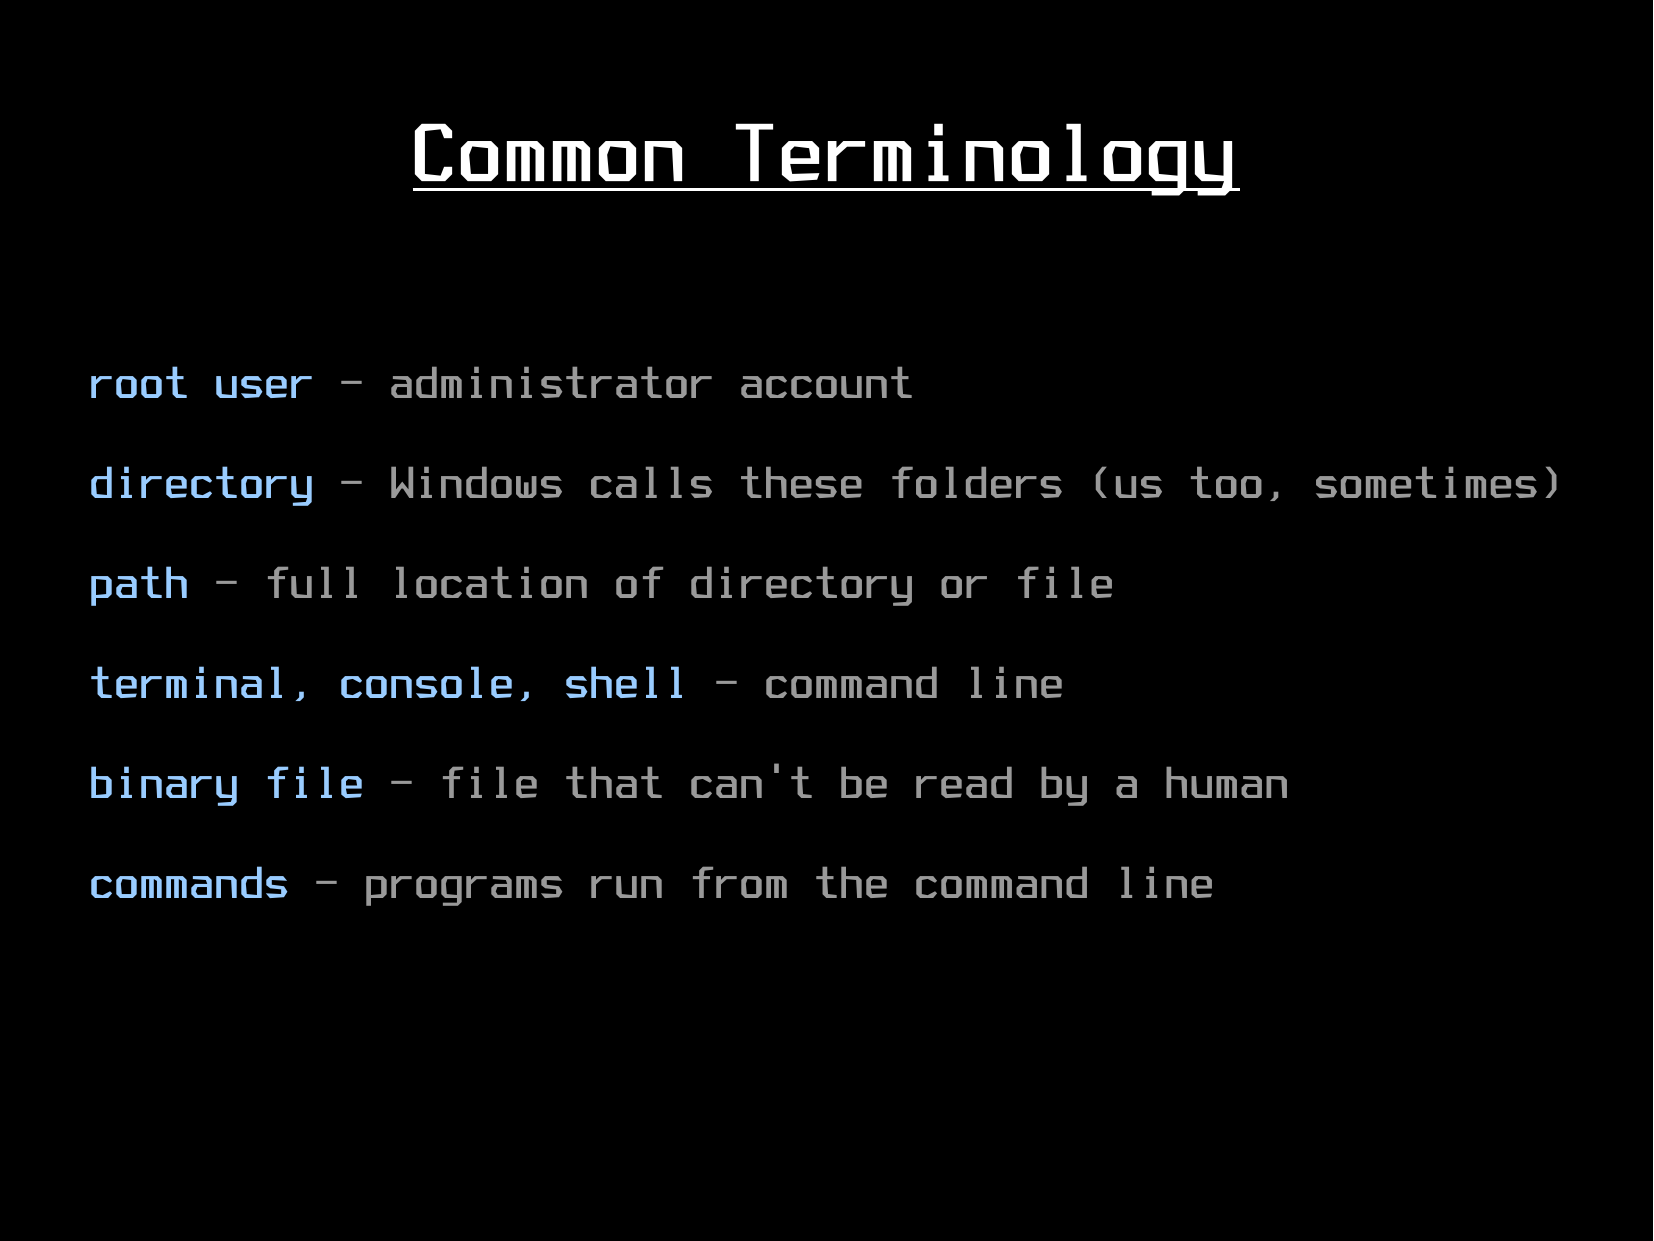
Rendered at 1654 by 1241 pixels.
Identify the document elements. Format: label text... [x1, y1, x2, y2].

title Common Terminology [82, 49, 1571, 257]
text_box root user - administrator account directory - Windows calls these folders (us too, sometimes) path - full location of directory or file terminal, console, shell - command line binary file - file that can't be read by a human commands - programs run from the command line [75, 300, 1591, 1081]
